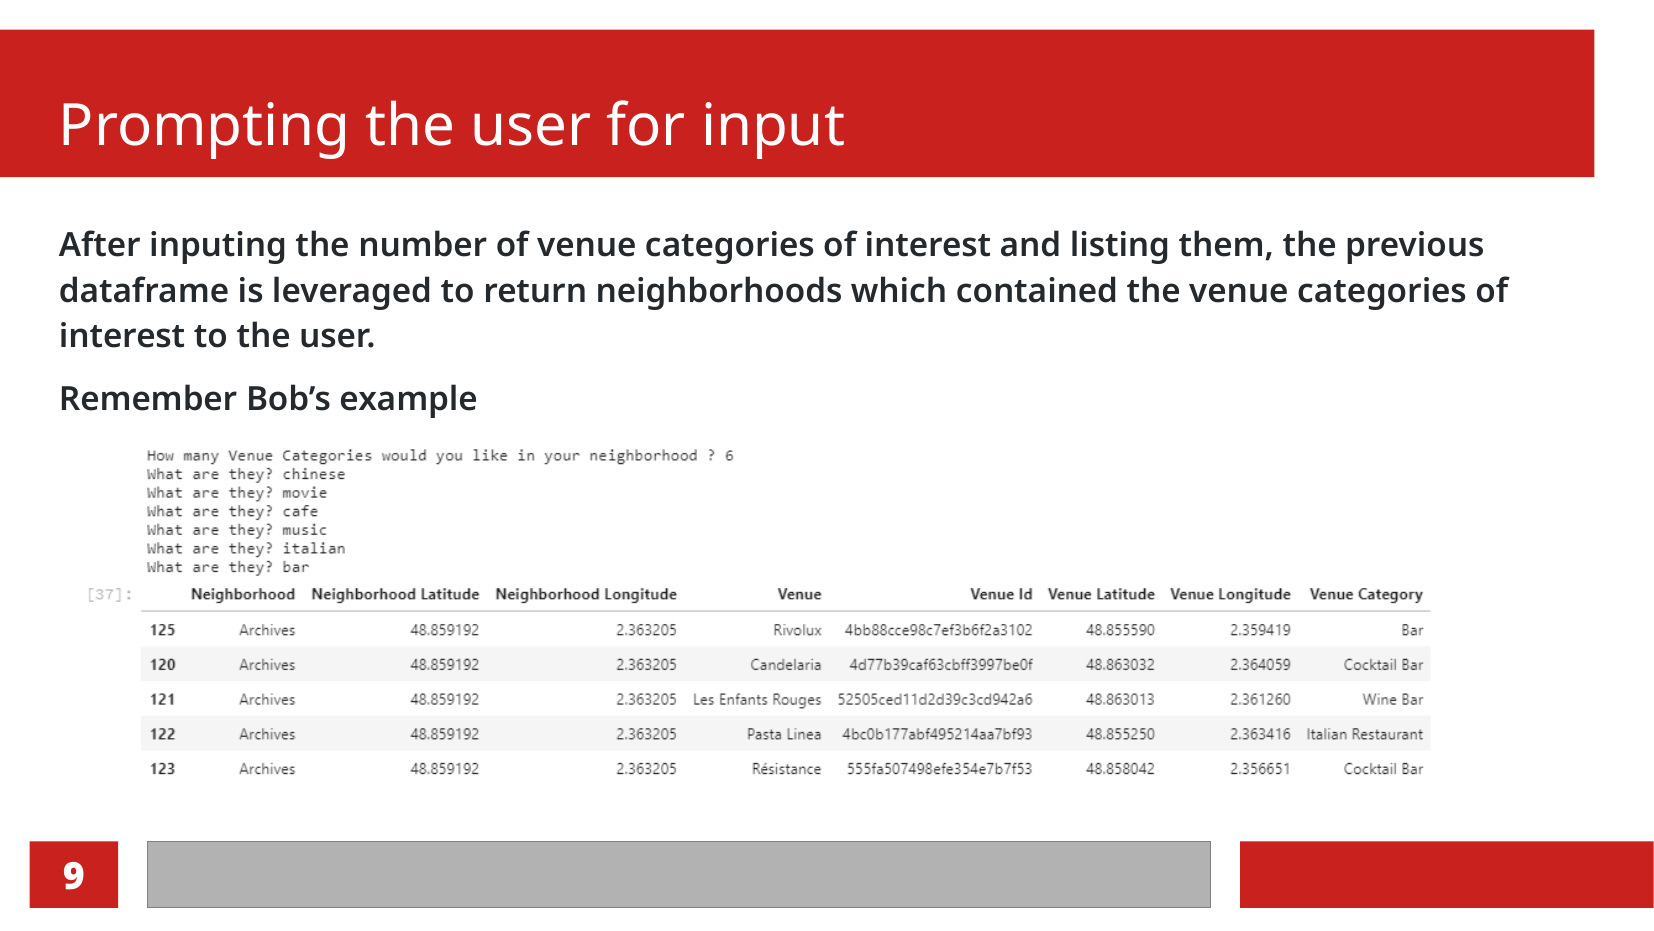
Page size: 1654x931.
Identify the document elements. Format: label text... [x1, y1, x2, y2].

list After inputing the number of venue categories of interest and listing them, the previous dataframe is leveraged to return neighborhoods which contained the venue categories of interest to the user. Remember Bob’s example [59, 221, 1565, 798]
picture [88, 442, 1464, 799]
title Prompting the user for input [59, 44, 1595, 163]
